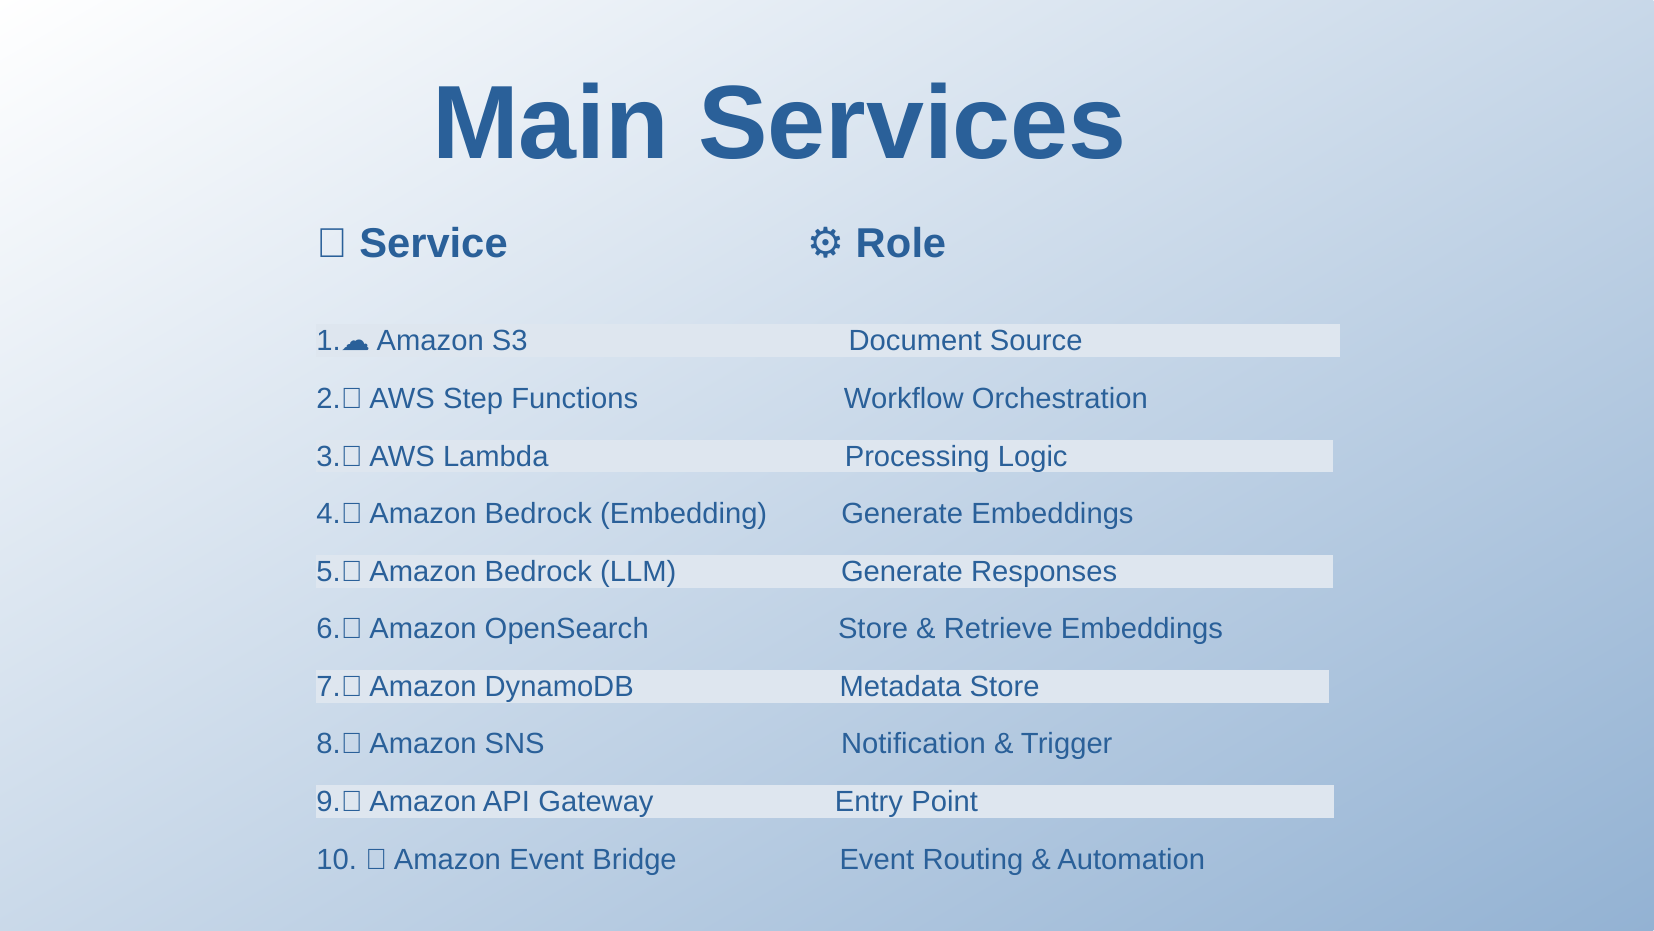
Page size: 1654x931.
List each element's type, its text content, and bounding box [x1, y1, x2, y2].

text_box 🧩 Service ⚙️ Role 1.☁️ Amazon S3 Document Source 2.🔁 AWS Step Functions Workflow Orchestration 3.🧩 AWS Lambda Processing Logic 4.🧠 Amazon Bedrock (Embedding) Generate Embeddings 5.🤖 Amazon Bedrock (LLM) Generate Responses 6.🔎 Amazon OpenSearch Store & Retrieve Embeddings 7.💾 Amazon DynamoDB Metadata Store 8.📢 Amazon SNS Notification & Trigger 9.🌐 Amazon API Gateway Entry Point 10. ⏰ Amazon Event Bridge Event Routing & Automation [301, 212, 1465, 931]
text_box Main Services [417, 57, 1168, 189]
